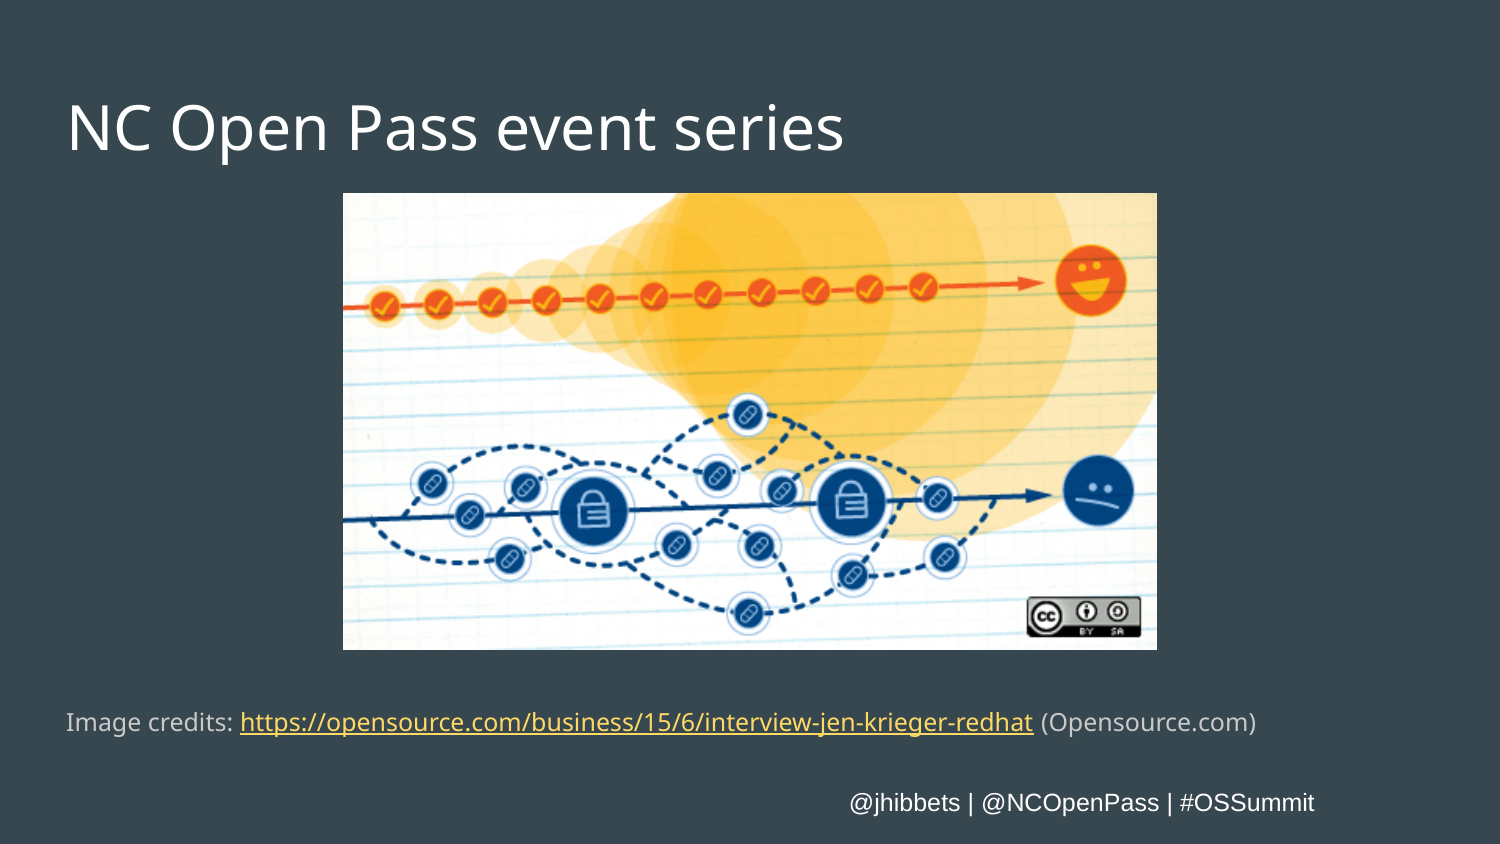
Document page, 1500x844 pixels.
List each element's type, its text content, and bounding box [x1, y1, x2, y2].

text_box Image credits: https://opensource.com/business/15/6/interview-jen-krieger-redhat (Opensource.com) [51, 686, 1449, 750]
picture [343, 193, 1157, 650]
title NC Open Pass event series [51, 72, 1449, 167]
